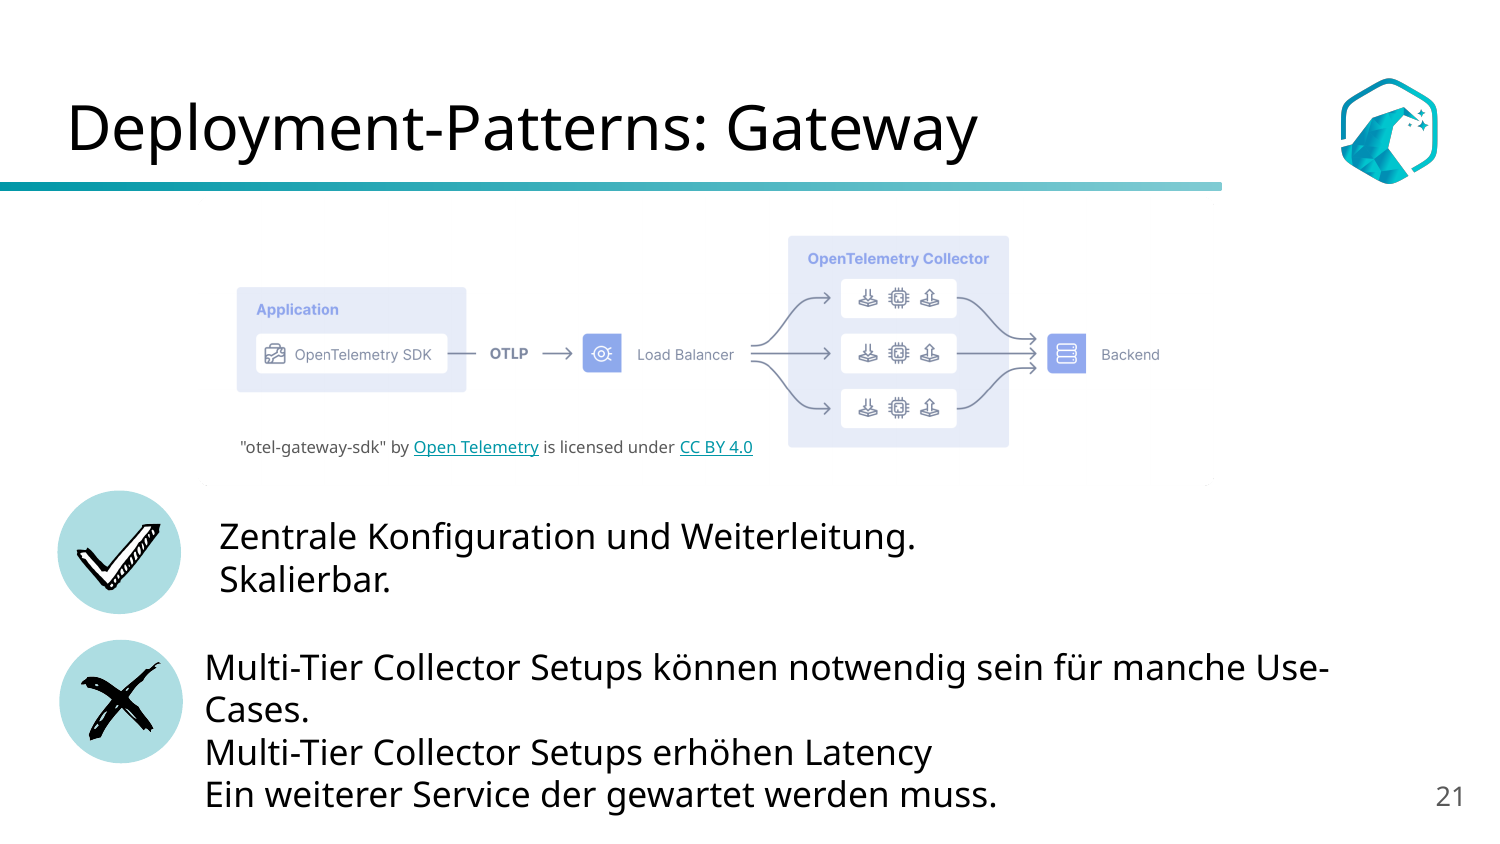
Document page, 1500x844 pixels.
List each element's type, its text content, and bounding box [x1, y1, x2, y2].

picture [81, 662, 161, 741]
text_box [57, 490, 182, 615]
text_box [59, 639, 183, 764]
picture [198, 197, 1214, 486]
slide_number <number> [1449, 764, 1482, 829]
title Deployment-Patterns: Gateway [51, 72, 1449, 167]
picture [1330, 167, 1449, 188]
picture [75, 523, 164, 592]
text_box "otel-gateway-sdk" by Open Telemetry is licensed under CC BY 4.0 [225, 421, 1109, 496]
text_box Zentrale Konfiguration und Weiterleitung. Skalierbar. [204, 499, 1464, 615]
text_box Multi-Tier Collector Setups können notwendig sein für manche Use-Cases. Multi-Tier Collector Setups erhöhen Latency Ein weiterer Service der gewartet werden muss. [189, 629, 1449, 844]
